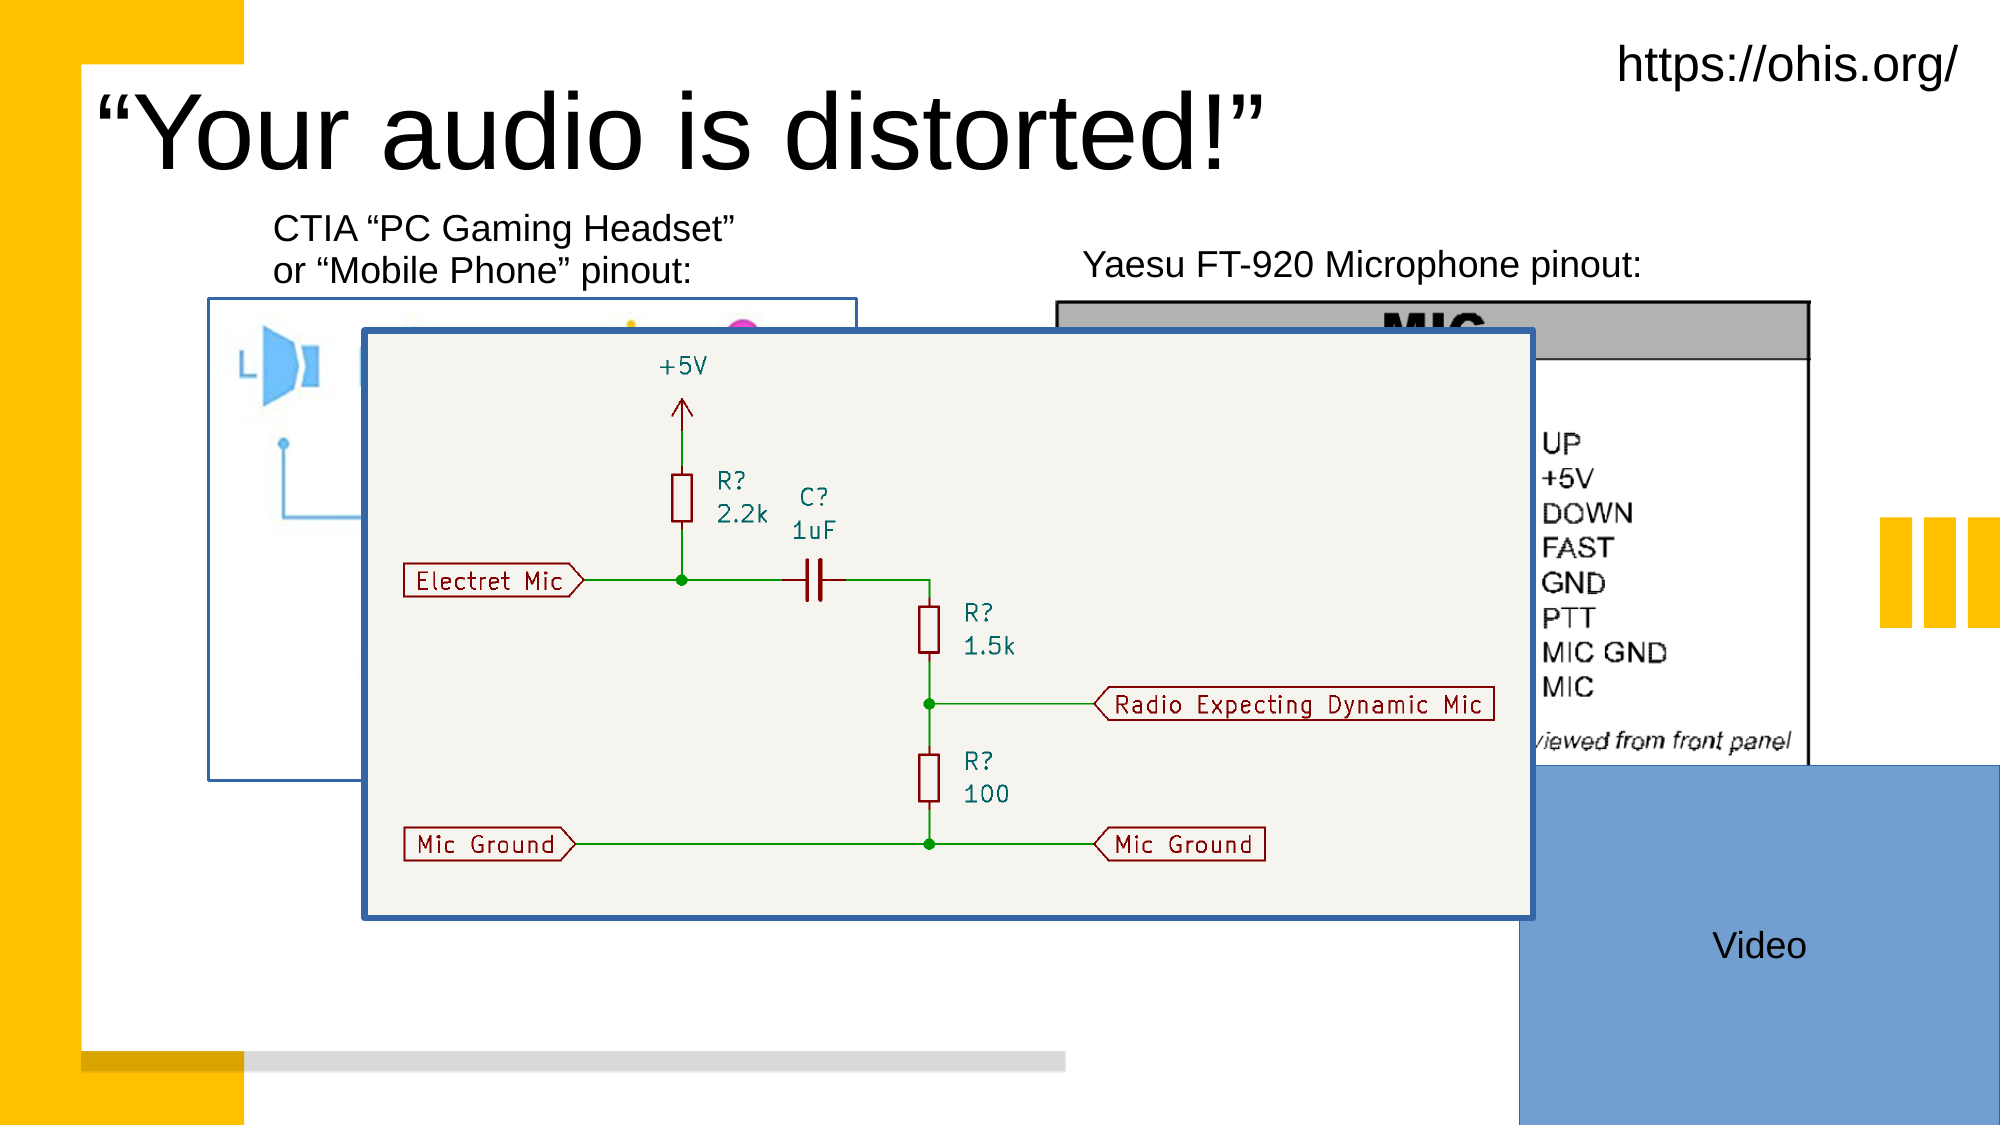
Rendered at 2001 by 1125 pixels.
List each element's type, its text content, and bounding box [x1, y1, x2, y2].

picture [210, 299, 855, 779]
text_box “Your audio is distorted!” [81, 64, 1921, 201]
text_box CTIA “PC Gaming Headset” or “Mobile Phone” pinout: [258, 200, 751, 299]
text_box https://ohis.org/ [1590, 29, 1974, 105]
text_box Yaesu FT-920 Microphone pinout: [1067, 236, 1658, 294]
text_box Video [1519, 765, 2000, 1125]
text_box [0, 0, 2000, 1125]
picture [1050, 293, 1811, 766]
picture [367, 333, 1531, 916]
